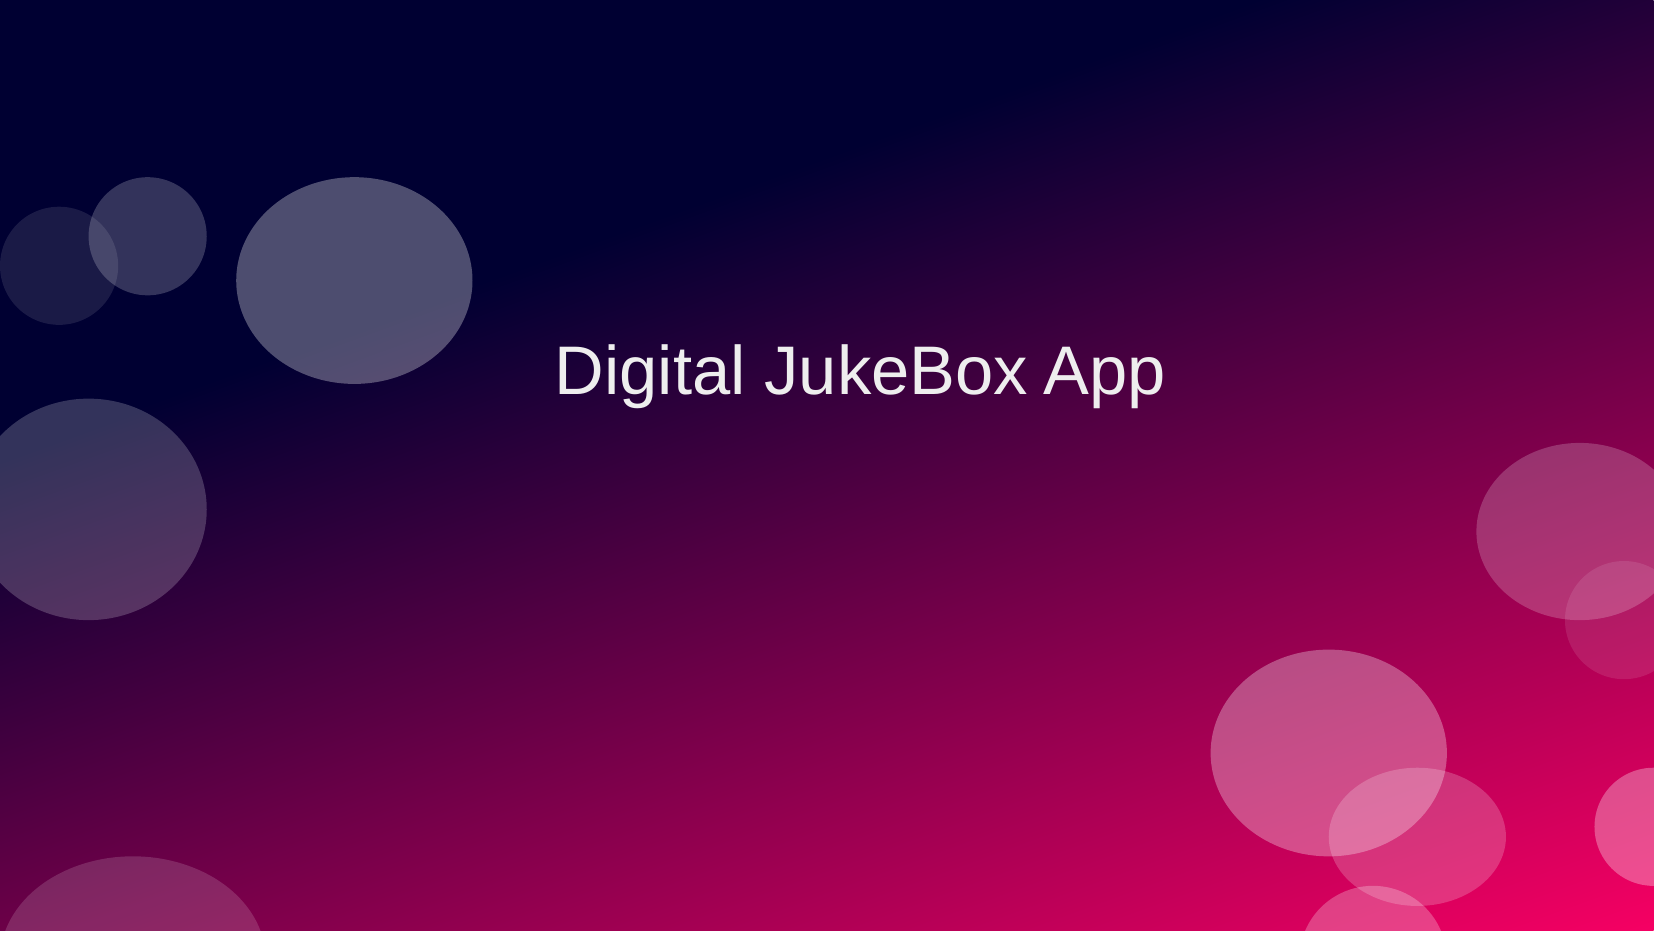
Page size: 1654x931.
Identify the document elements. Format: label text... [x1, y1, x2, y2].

text_box Digital JukeBox App [540, 324, 1182, 473]
